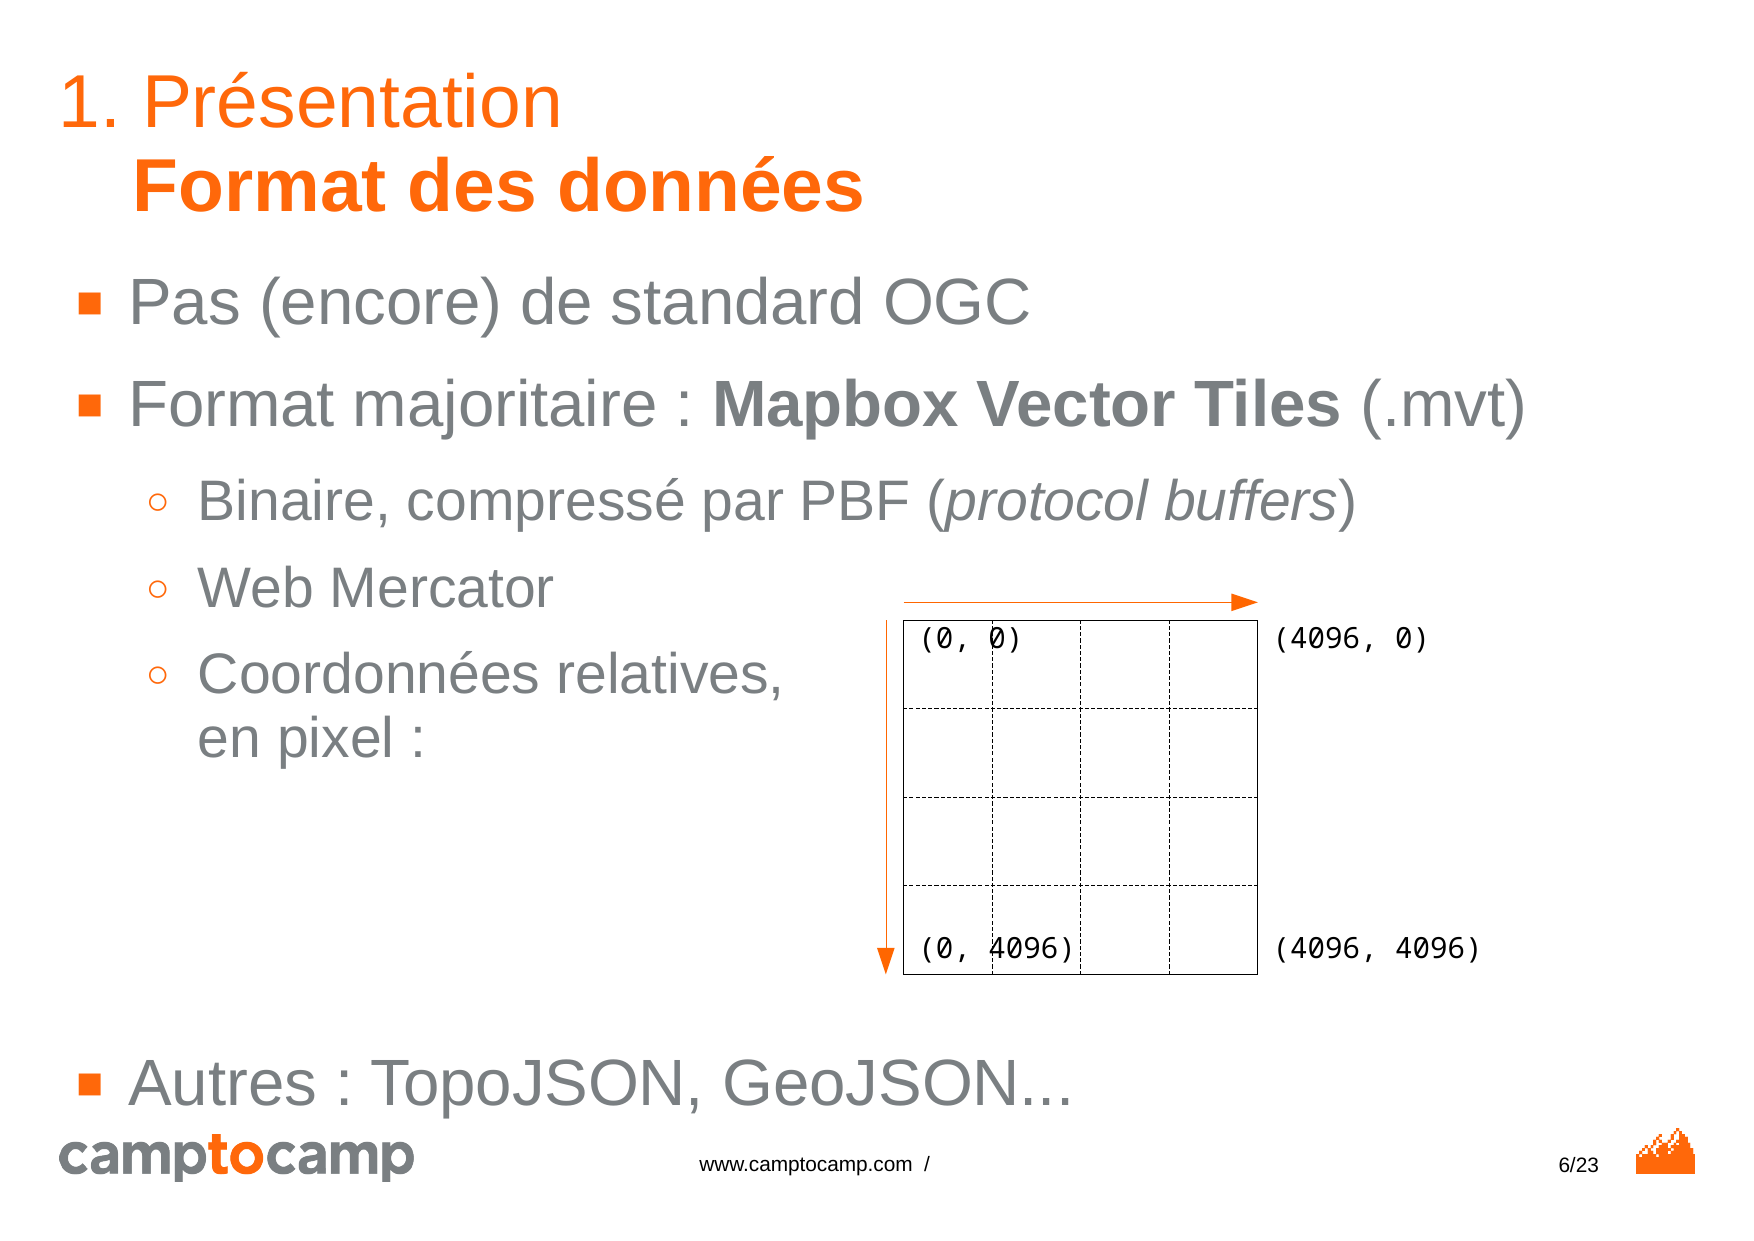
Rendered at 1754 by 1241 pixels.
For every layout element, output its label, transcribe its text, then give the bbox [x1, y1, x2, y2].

text_box (0, 0) [903, 620, 1022, 665]
text_box (0, 4096) [903, 930, 1066, 975]
title 1. Présentation Format des données [59, 59, 1695, 247]
text_box (4096, 4096) [1257, 930, 1465, 975]
picture [59, 1134, 414, 1182]
list Pas (encore) de standard OGC Format majoritaire : Mapbox Vector Tiles (.mvt) Binaire, compressé par PBF (protocol buffers) Web Mercator Coordonnées relatives, en pixel : Autres : TopoJSON, GeoJSON... [59, 265, 1696, 1123]
picture [1636, 1128, 1695, 1174]
text_box (4096, 0) [1257, 620, 1421, 665]
